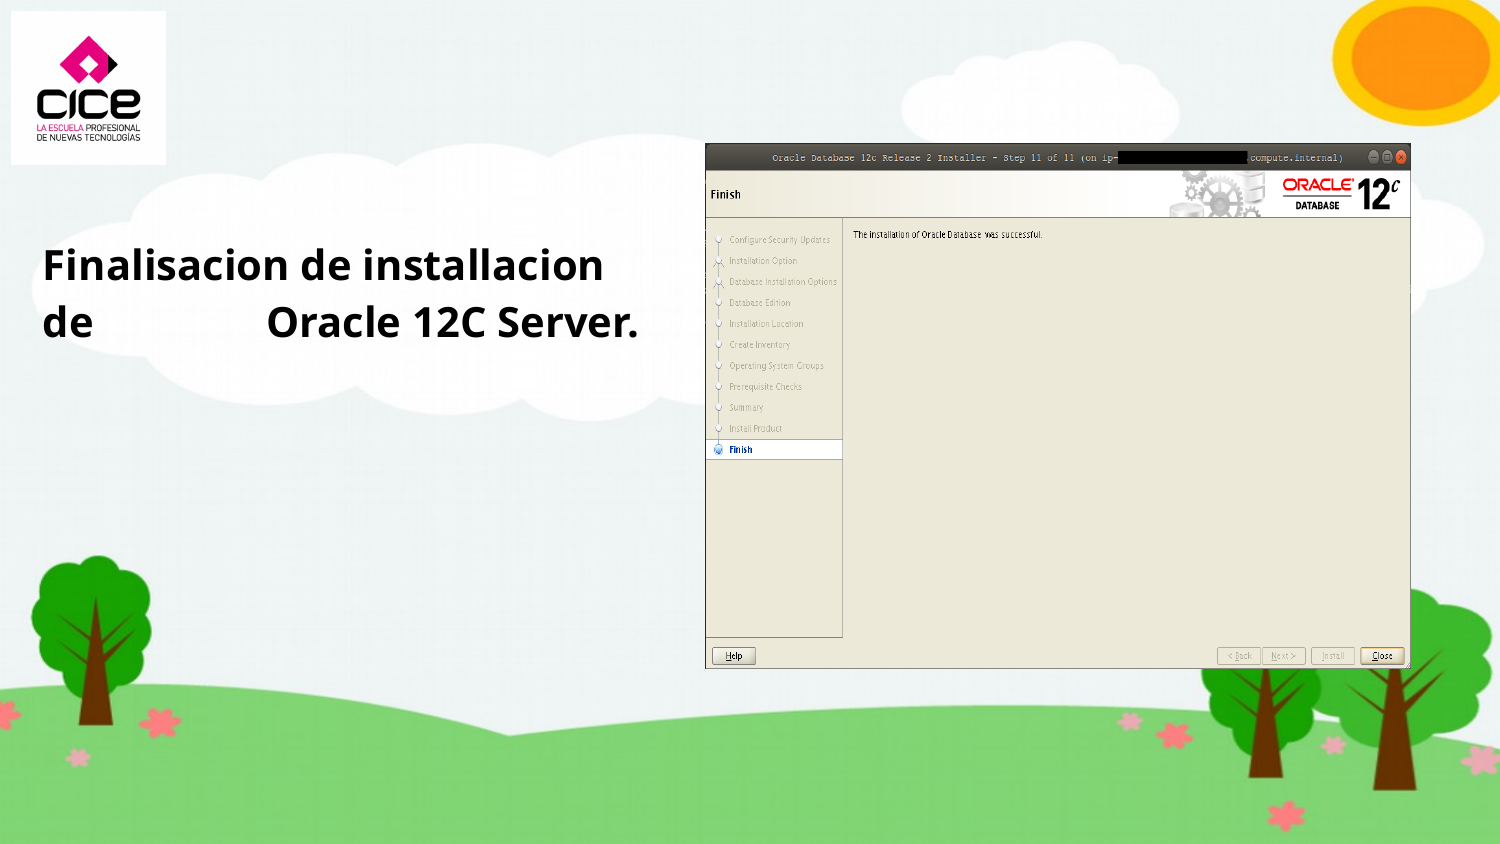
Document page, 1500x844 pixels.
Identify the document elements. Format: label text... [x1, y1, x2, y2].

picture [0, 0, 1500, 844]
title Finalisacion de installacion de Oracle 12C Server. [42, 192, 661, 393]
